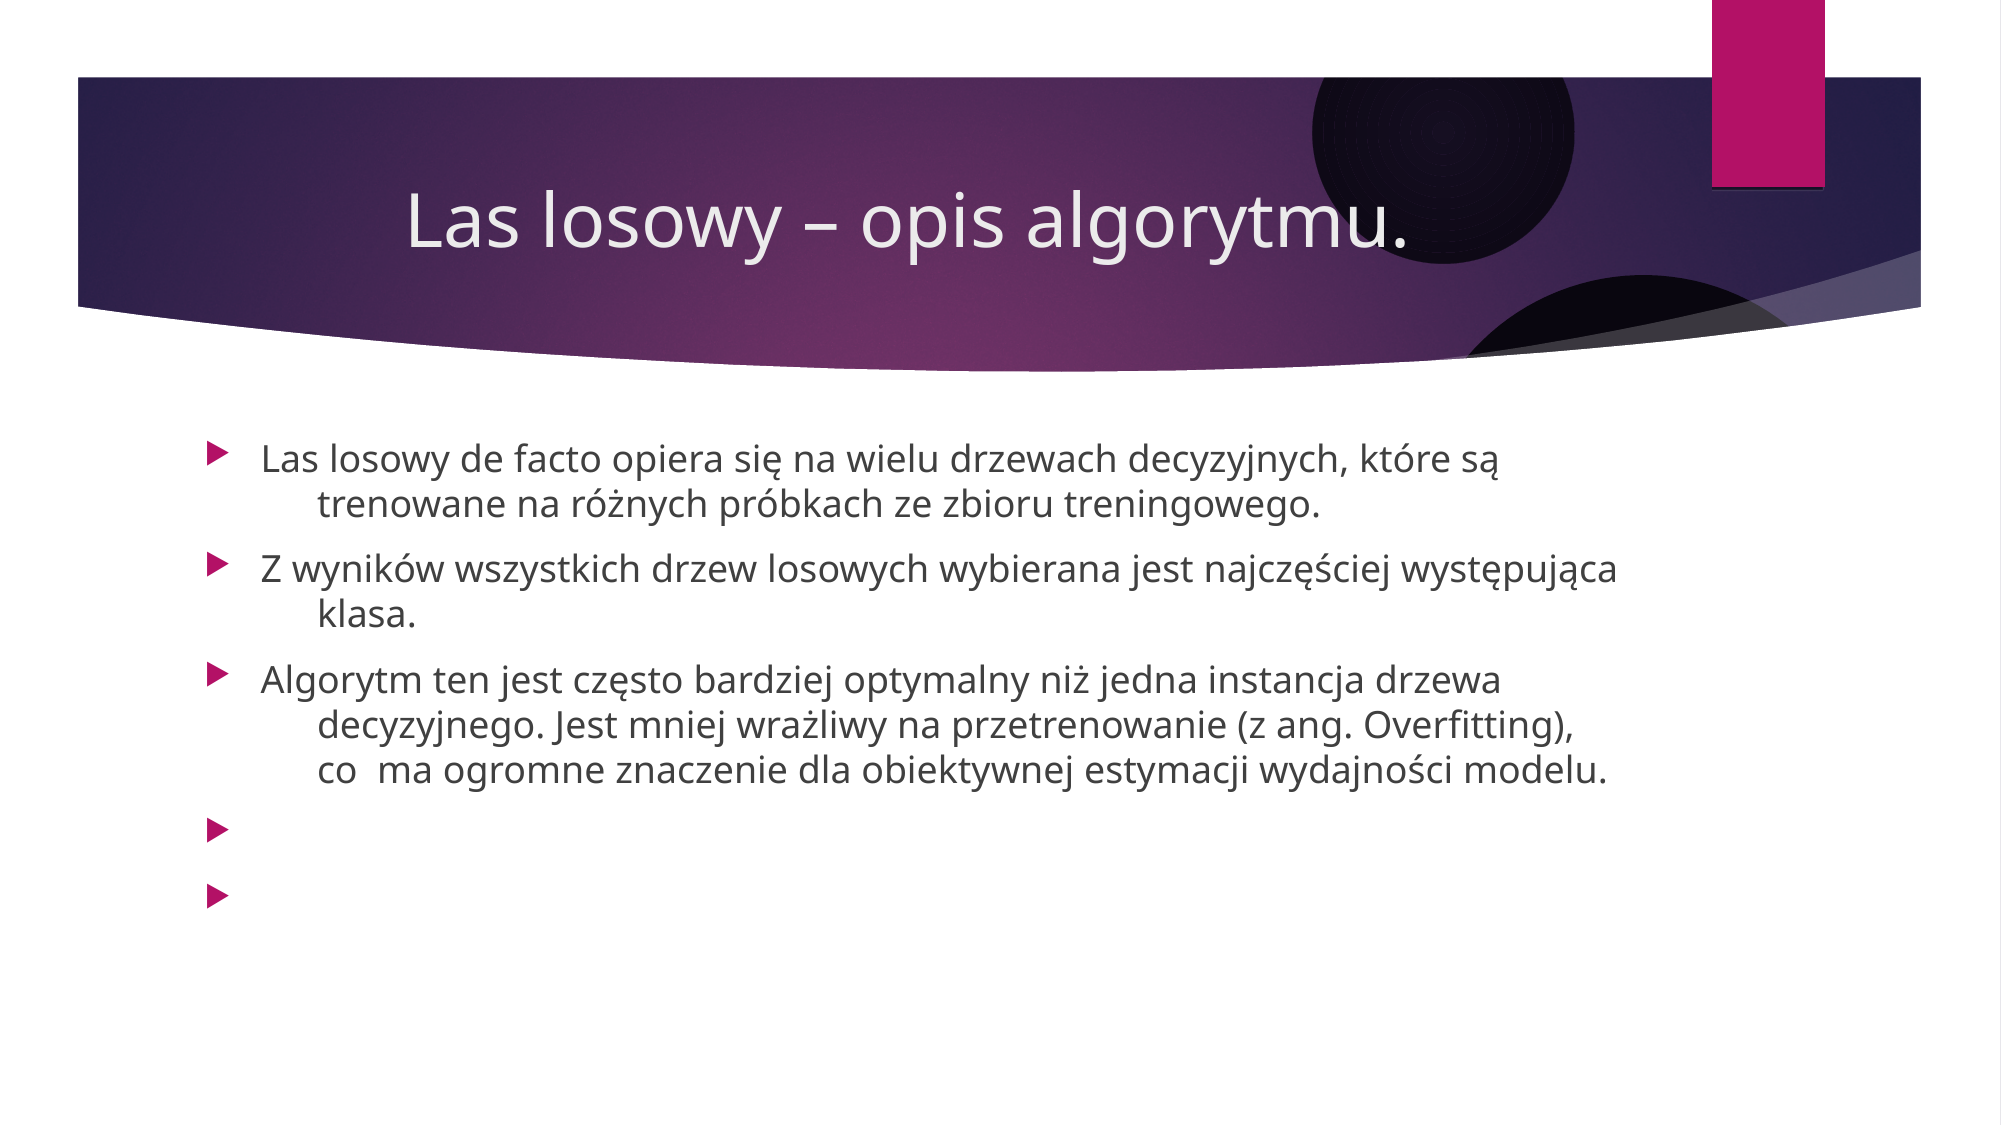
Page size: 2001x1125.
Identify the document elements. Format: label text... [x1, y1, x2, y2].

list Las losowy de facto opiera się na wielu drzewach decyzyjnych, które są trenowane na różnych próbkach ze zbioru treningowego. Z wyników wszystkich drzew losowych wybierana jest najczęściej występująca klasa. Algorytm ten jest często bardziej optymalny niż jedna instancja drzewa decyzyjnego. Jest mniej wrażliwy na przetrenowanie (z ang. Overfitting), co ma ogromne znaczenie dla obiektywnej estymacji wydajności modelu. [189, 427, 1638, 988]
title Las losowy – opis algorytmu. [189, 159, 1627, 276]
